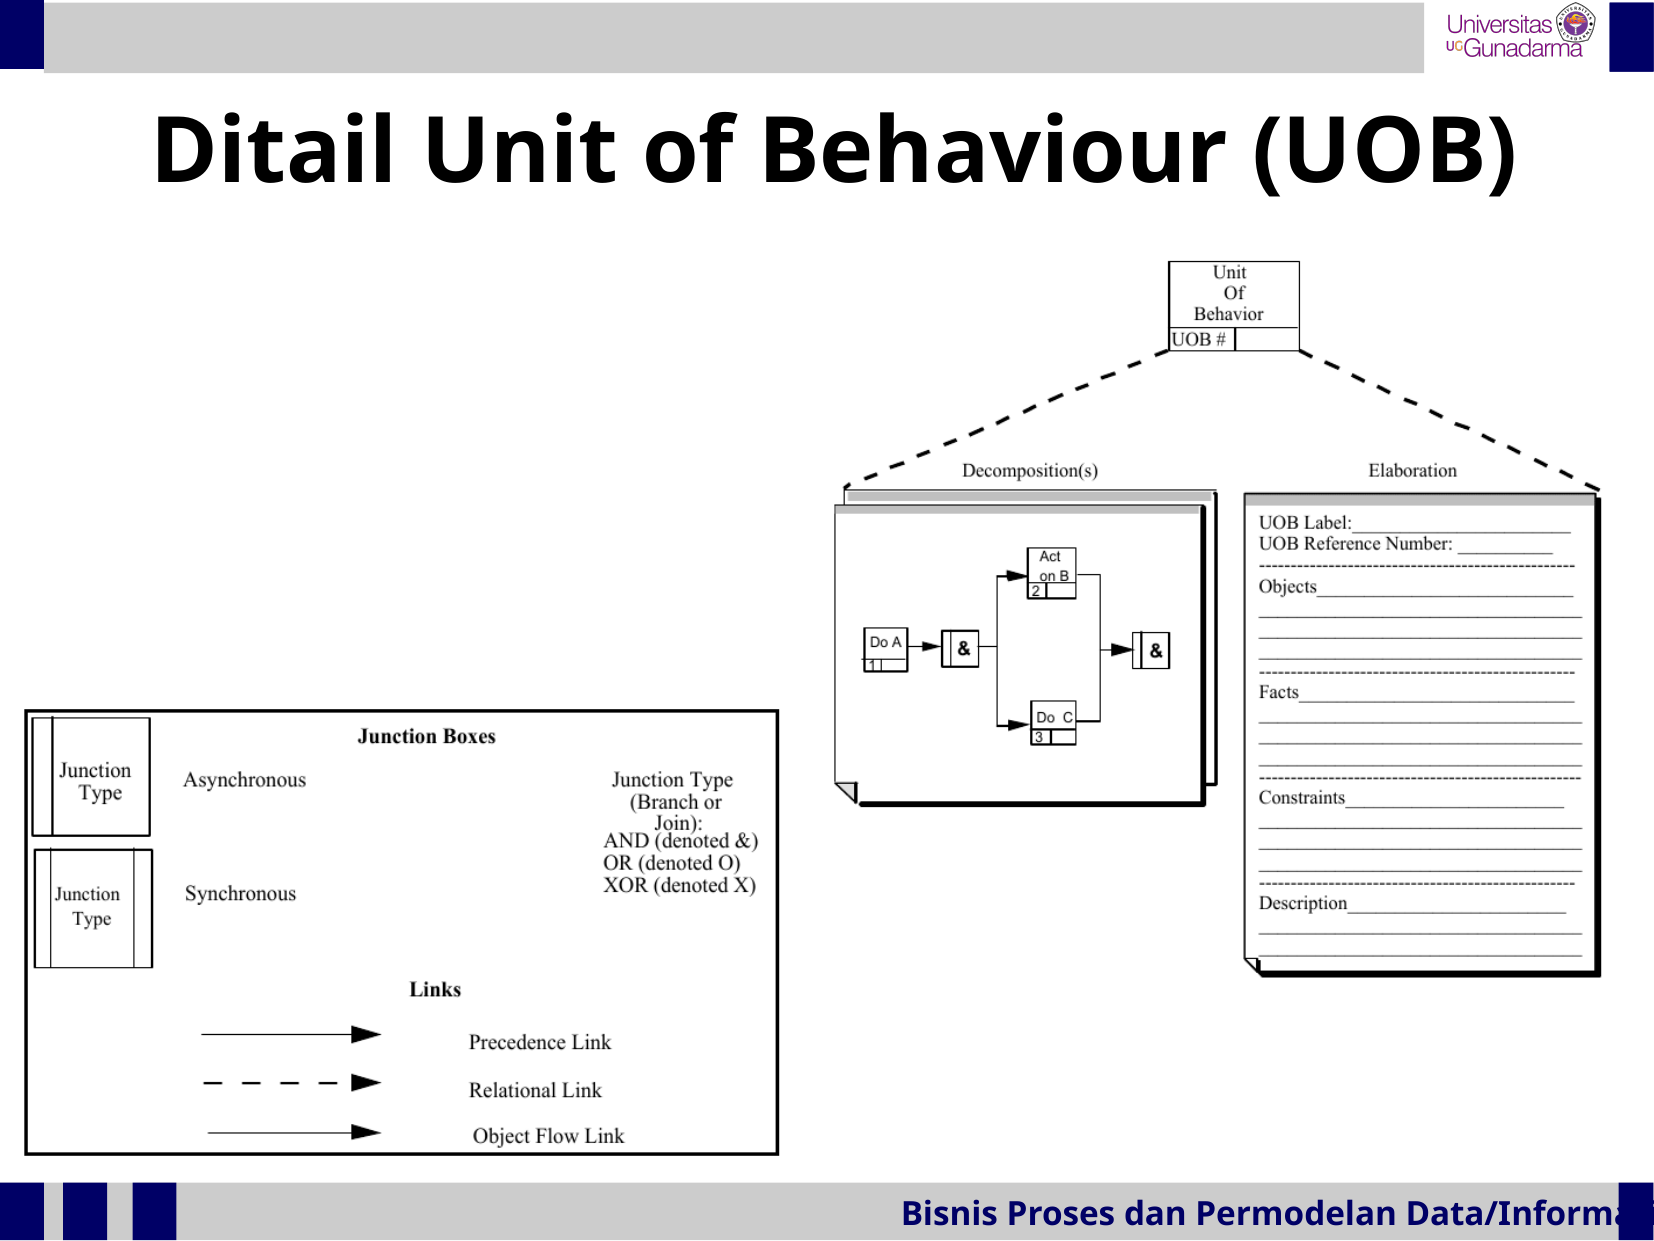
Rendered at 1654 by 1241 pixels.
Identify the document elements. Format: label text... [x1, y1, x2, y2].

picture [1437, 2, 1610, 62]
title Ditail Unit of Behaviour (UOB) [78, 84, 1592, 211]
picture [15, 239, 1636, 1171]
